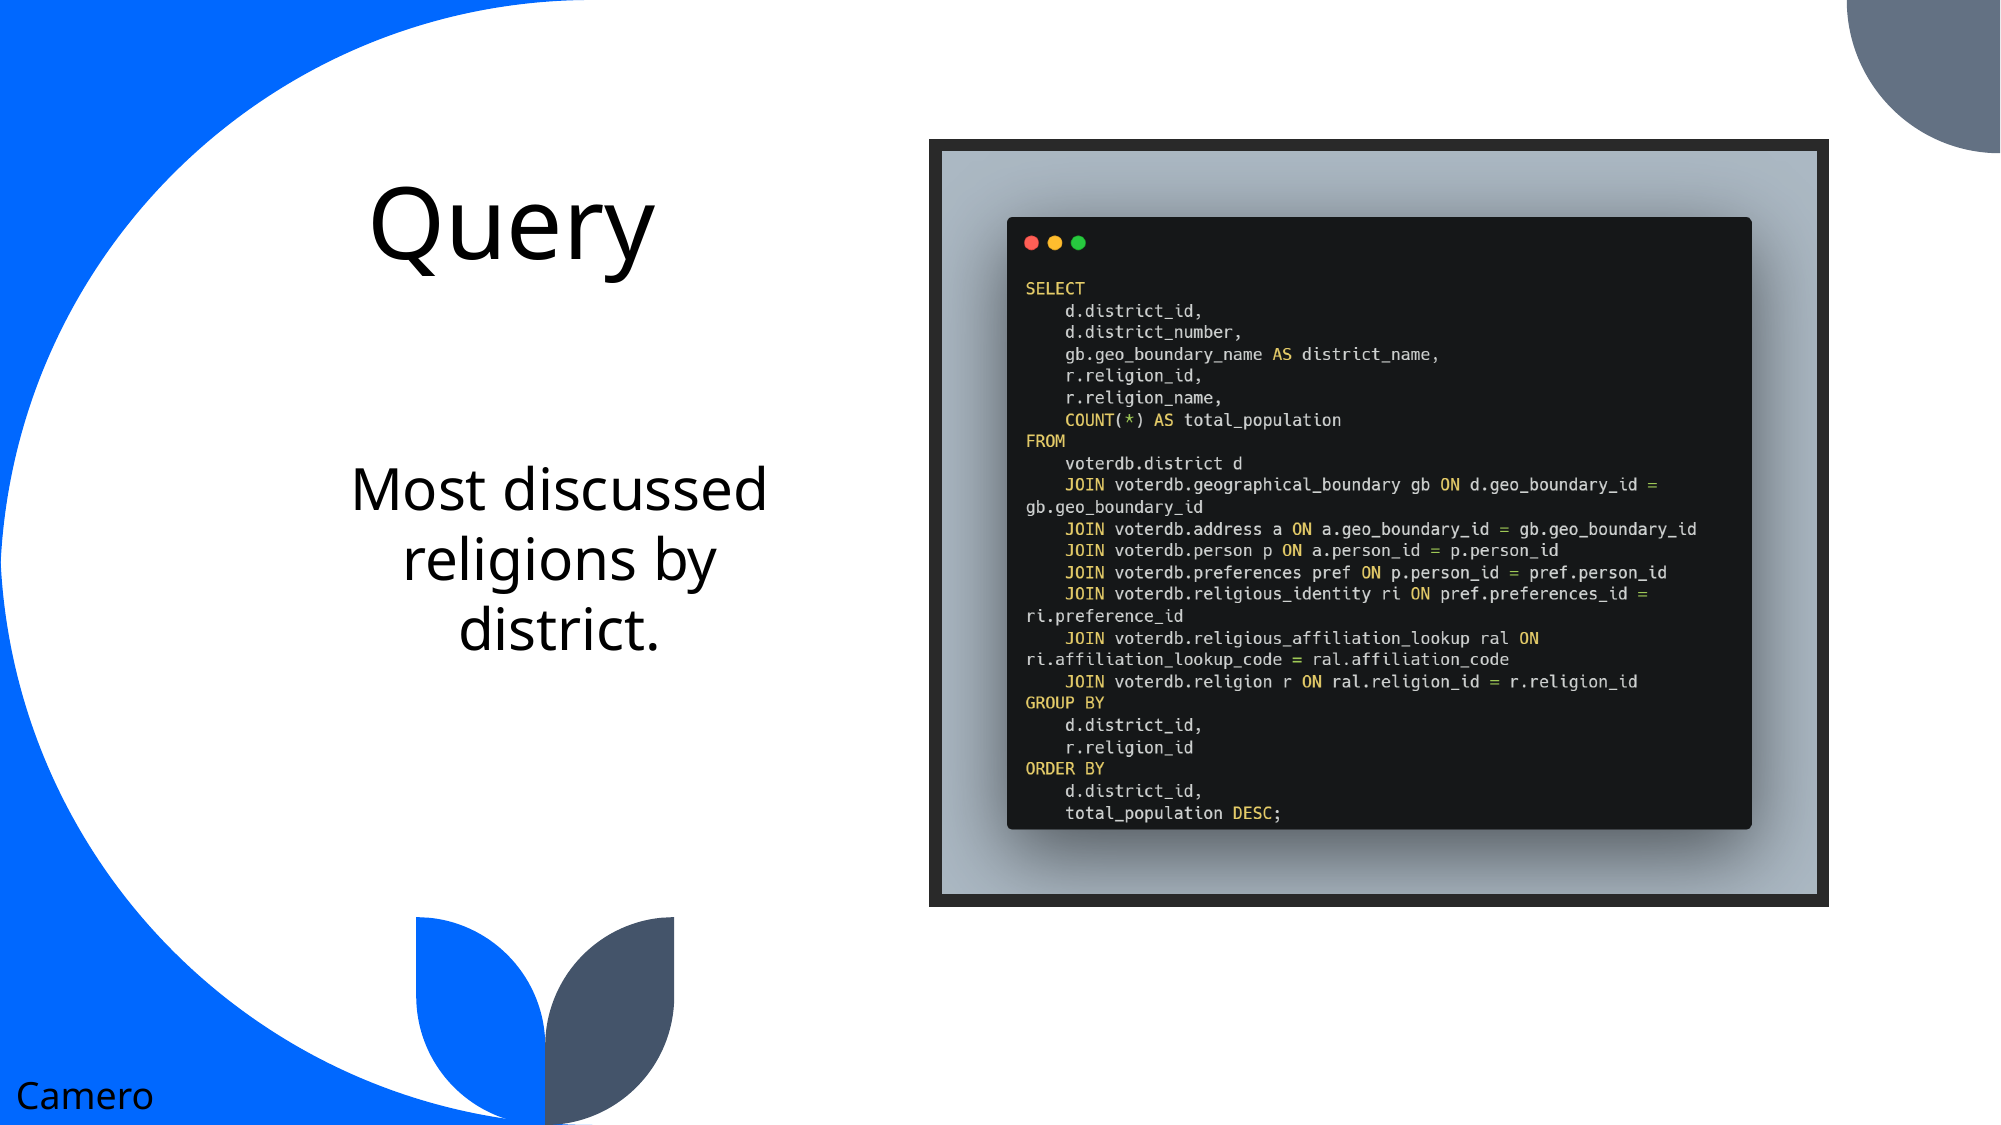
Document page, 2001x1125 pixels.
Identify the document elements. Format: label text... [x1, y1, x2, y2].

picture [941, 151, 1817, 895]
text_box Most discussed religions by district. [286, 444, 833, 602]
text_box Cameron [0, 1064, 182, 1125]
text_box Query [286, 152, 737, 289]
